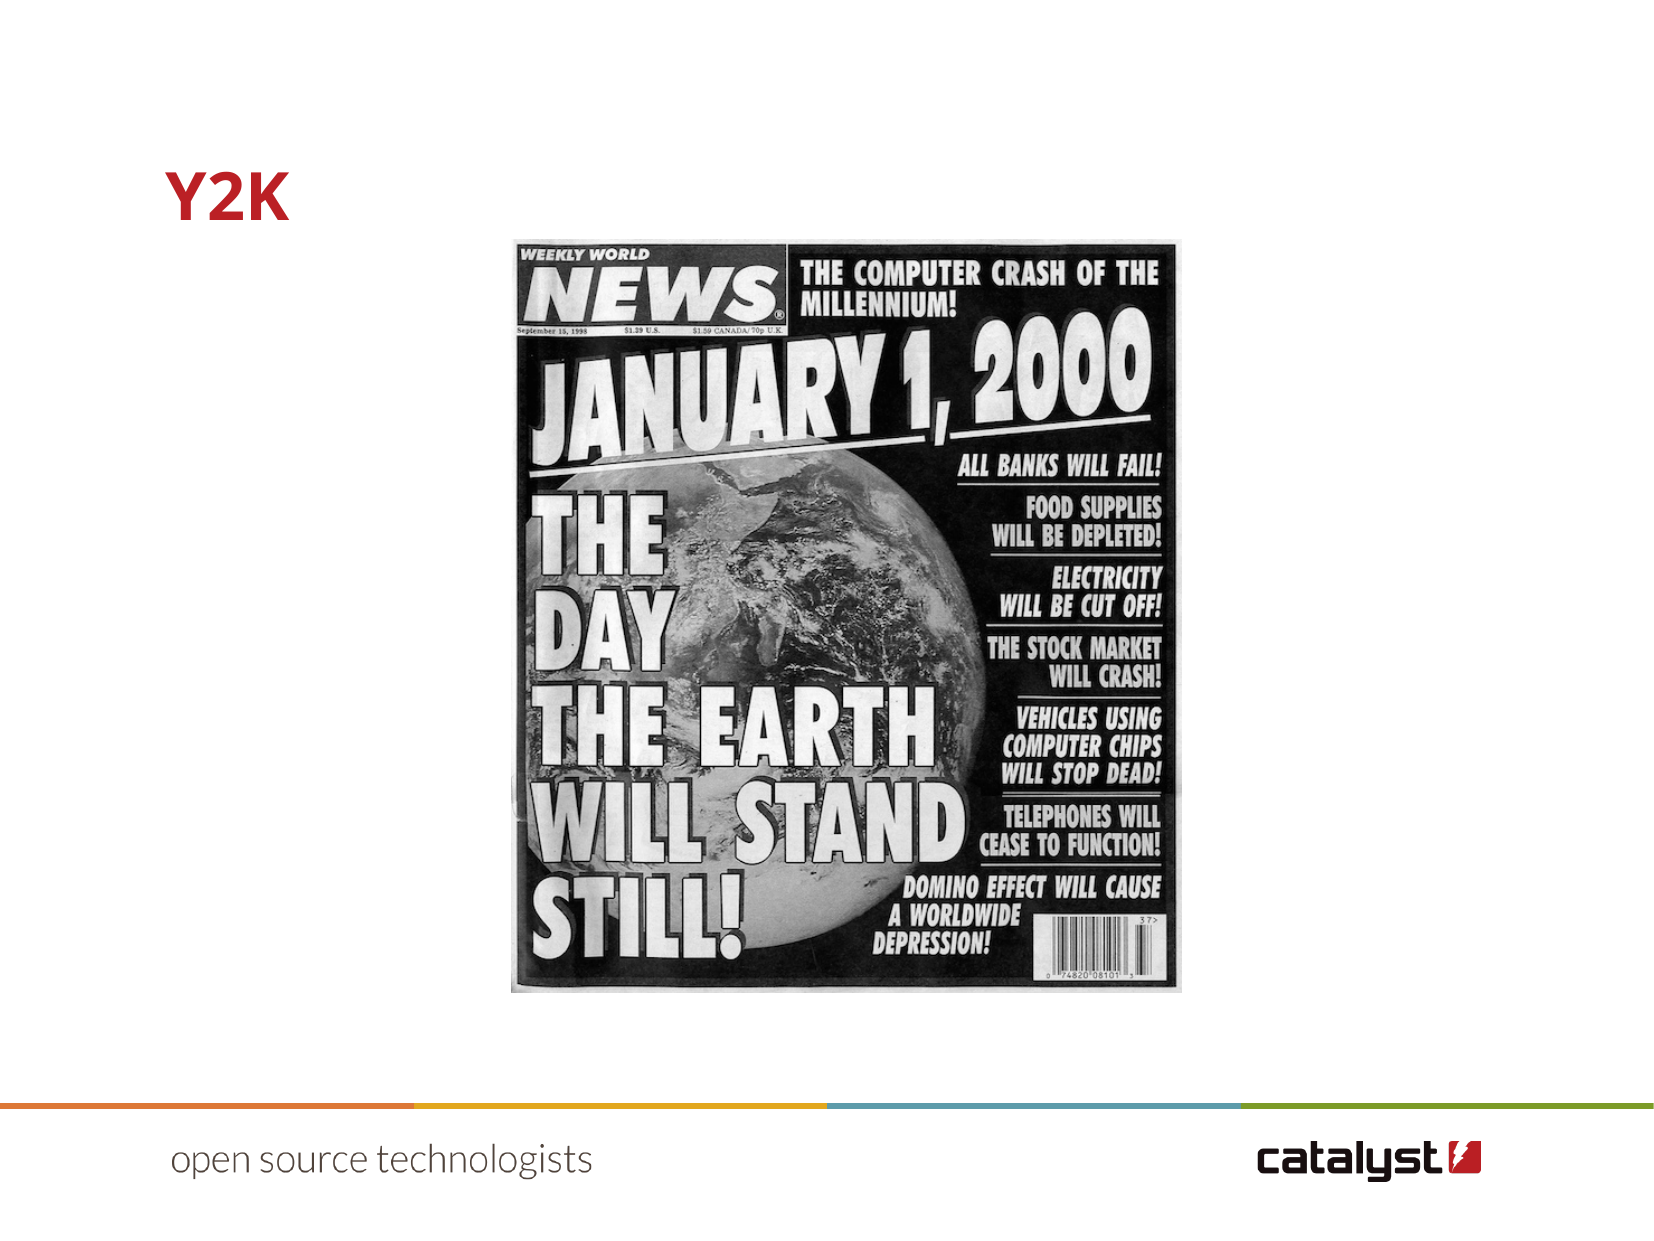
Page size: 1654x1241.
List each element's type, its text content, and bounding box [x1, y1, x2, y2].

picture [0, 1103, 1654, 1182]
title Y2K [165, 90, 1489, 298]
picture [511, 239, 1182, 993]
